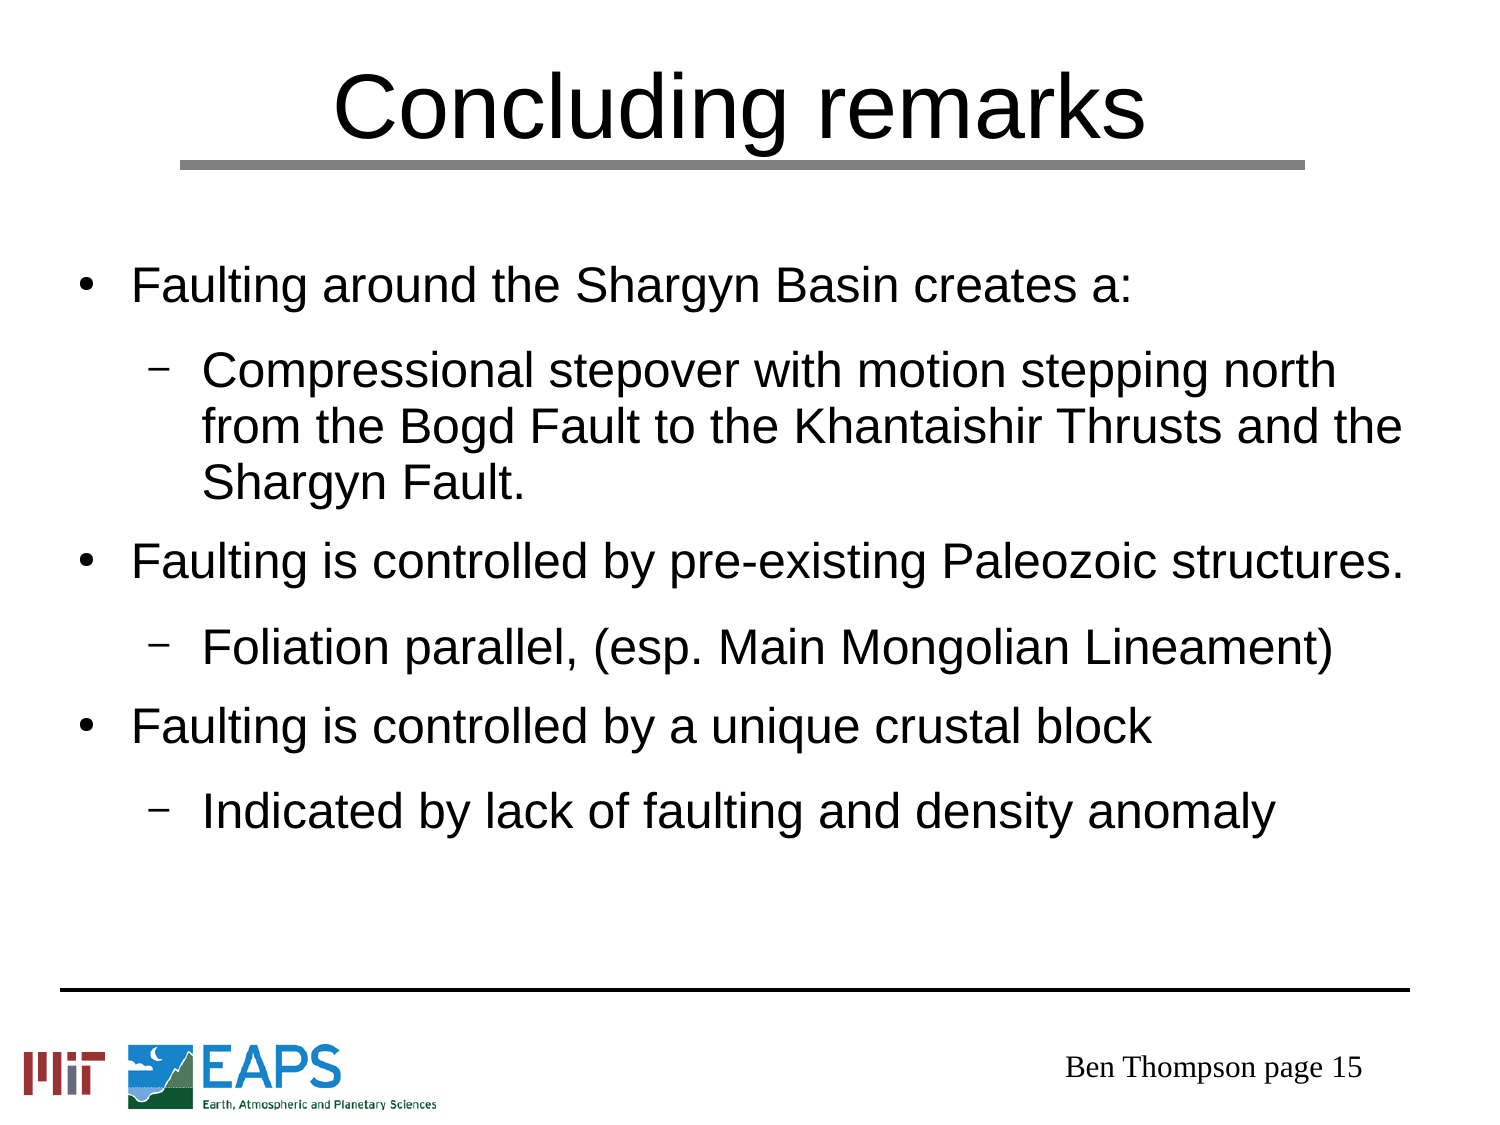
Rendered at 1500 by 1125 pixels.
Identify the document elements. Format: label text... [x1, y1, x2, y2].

list Faulting around the Shargyn Basin creates a: Compressional stepover with motion stepping north from the Bogd Fault to the Khantaishir Thrusts and the Shargyn Fault. Faulting is controlled by pre-existing Paleozoic structures. Foliation parallel, (esp. Main Mongolian Lineament) Faulting is controlled by a unique crustal block Indicated by lack of faulting and density anomaly [60, 257, 1420, 910]
title Concluding remarks [161, 49, 1321, 165]
picture [128, 1044, 436, 1110]
